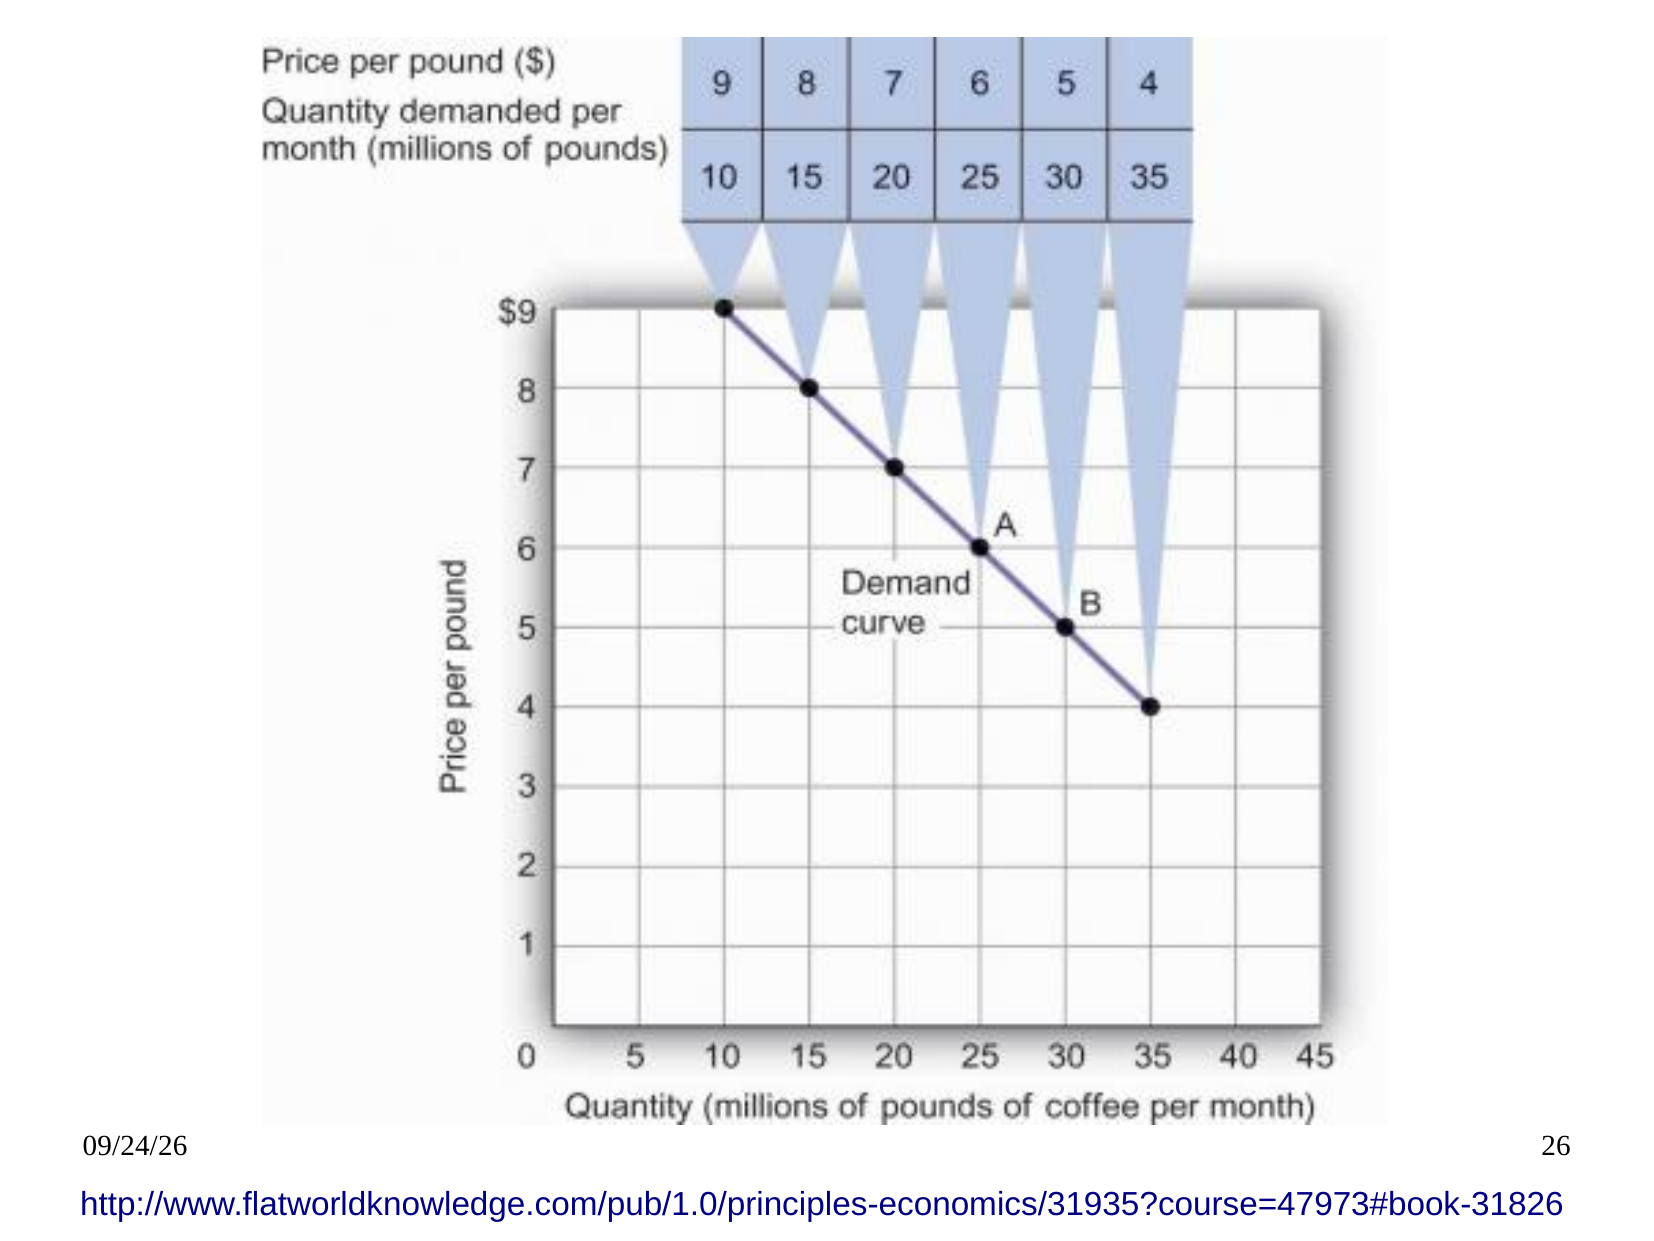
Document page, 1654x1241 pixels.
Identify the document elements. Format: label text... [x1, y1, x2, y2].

text_box http://www.flatworldknowledge.com/pub/1.0/principles-economics/31935?course=47973#book-31826 [11, 1177, 1644, 1241]
picture [262, 37, 1388, 1126]
